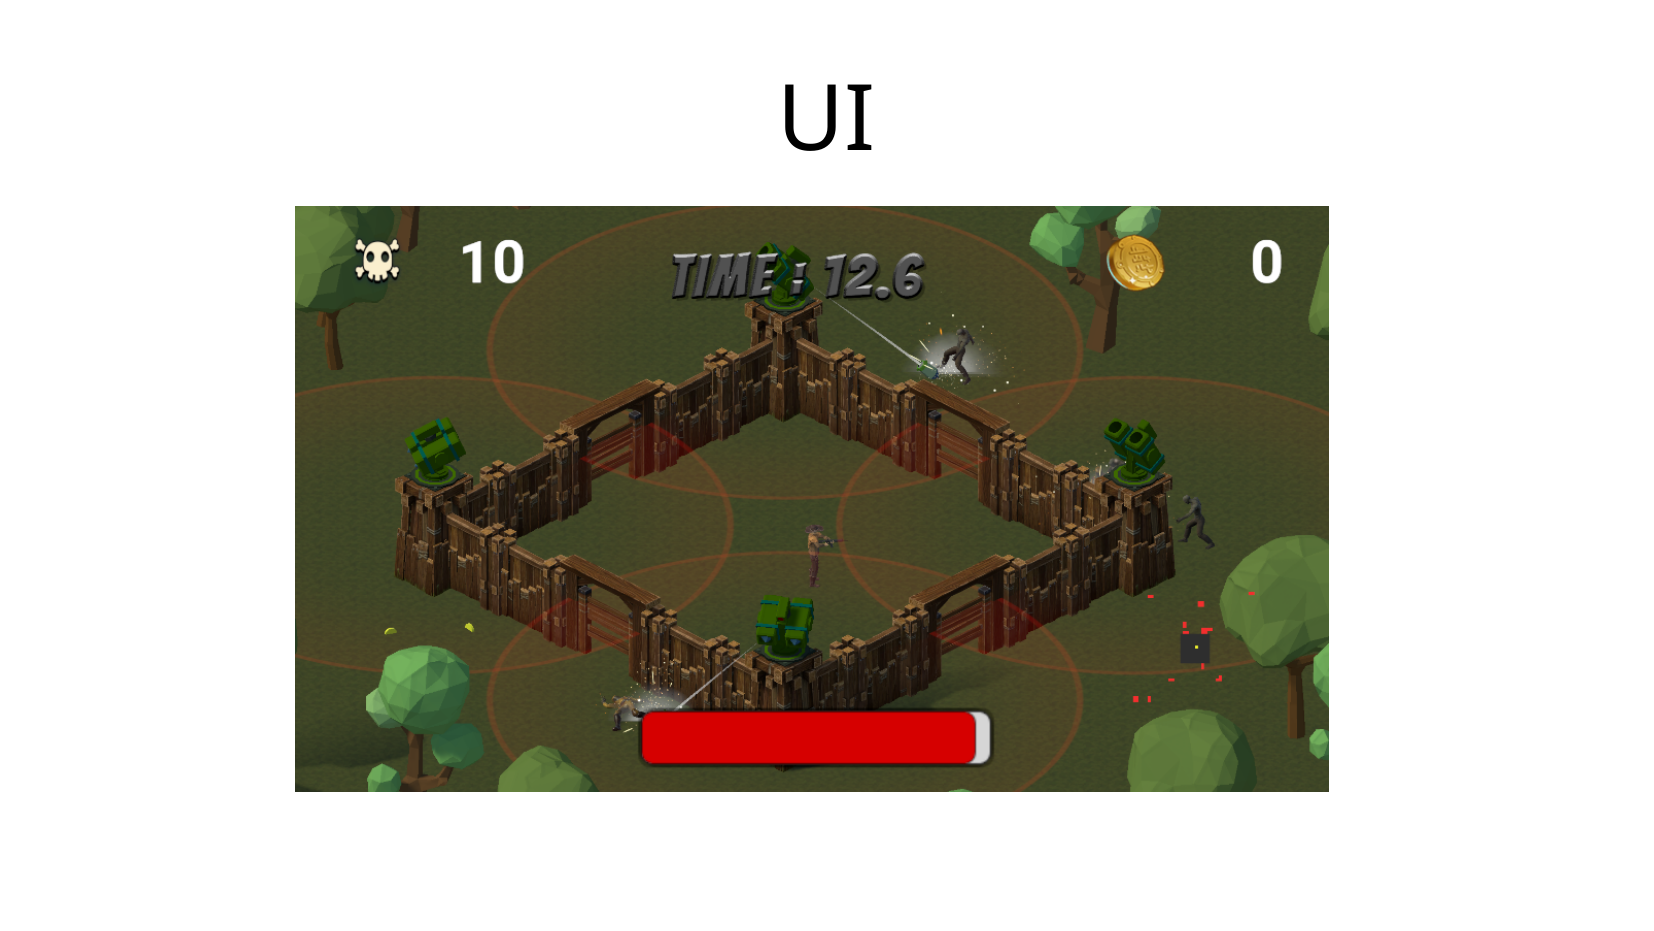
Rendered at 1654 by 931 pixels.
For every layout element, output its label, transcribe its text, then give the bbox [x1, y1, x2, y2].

title UI [82, 37, 1571, 193]
picture [295, 206, 1329, 792]
